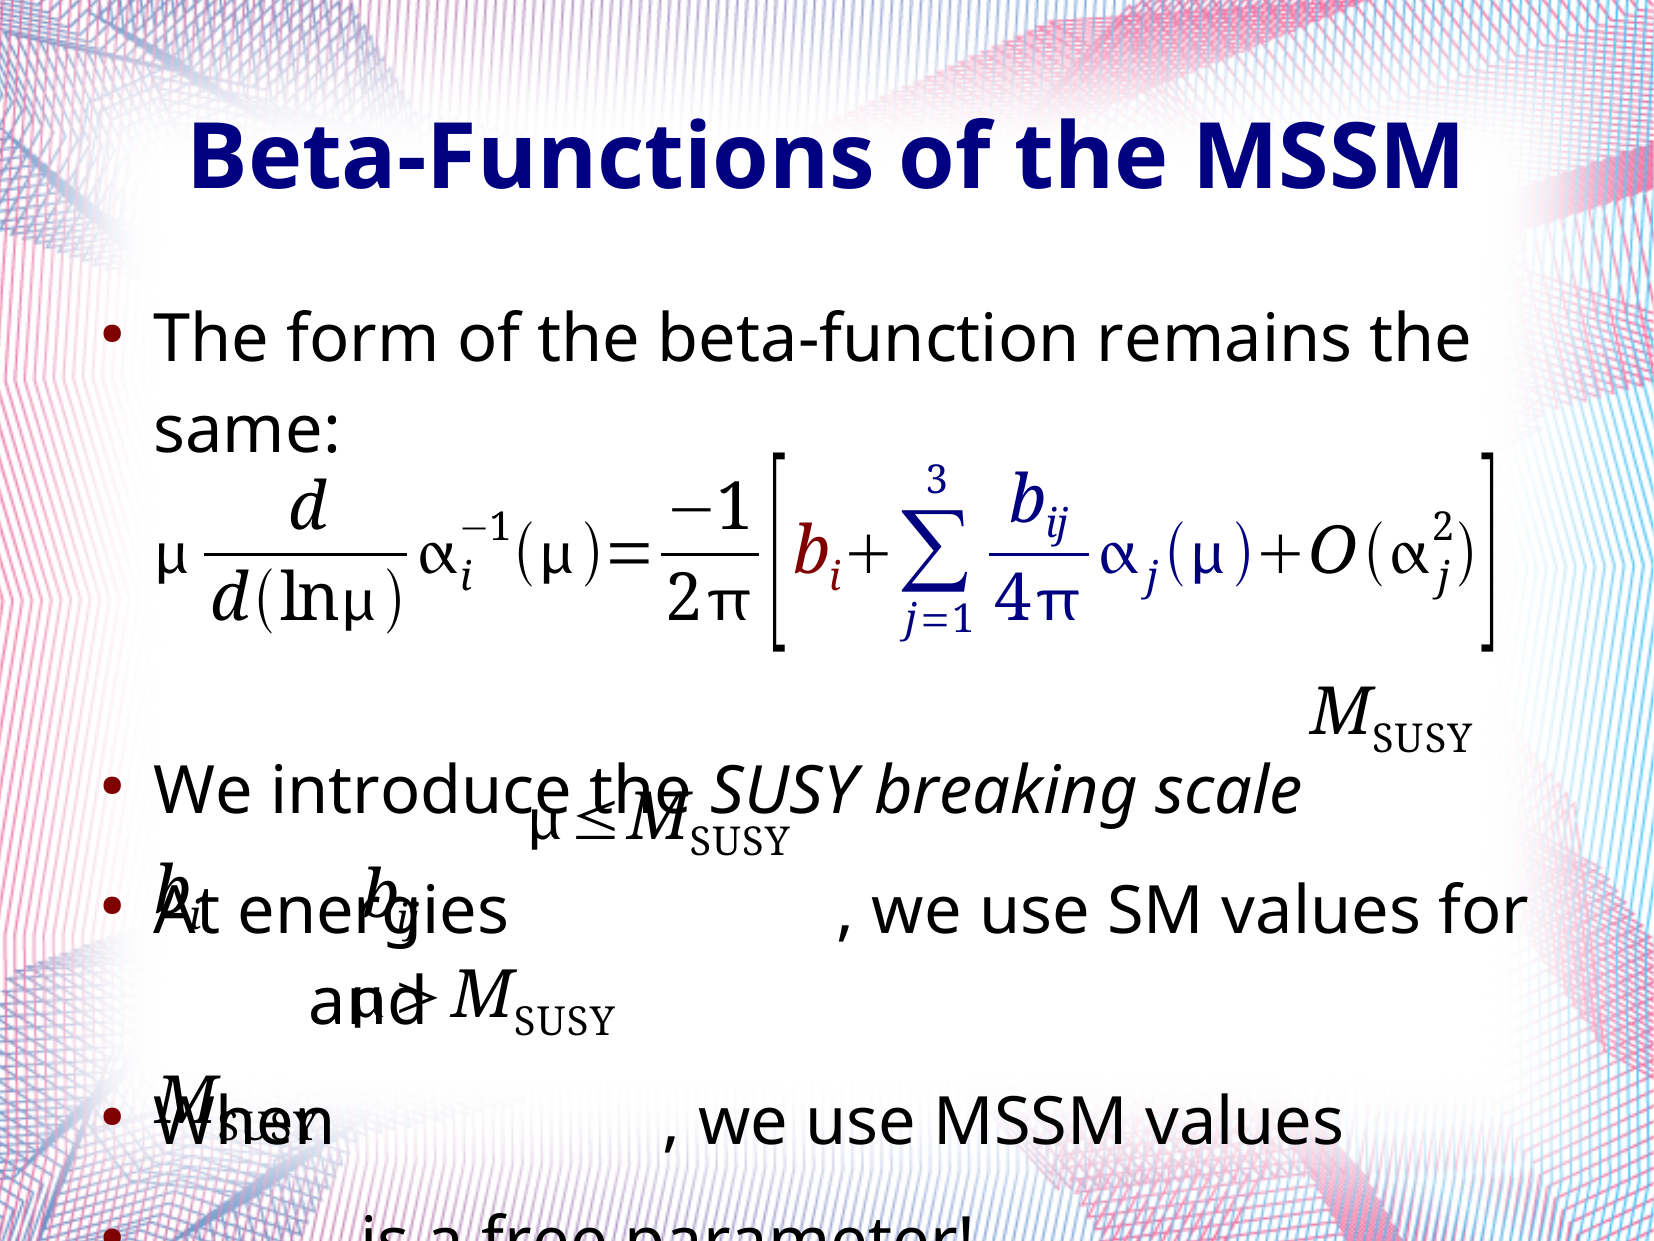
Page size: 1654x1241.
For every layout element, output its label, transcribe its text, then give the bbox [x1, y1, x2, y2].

picture [780, 1233, 796, 1241]
chart [1299, 675, 1480, 764]
chart [144, 1063, 325, 1152]
picture [636, 1233, 655, 1241]
picture [0, 0, 1654, 1241]
picture [580, 1232, 598, 1241]
picture [542, 1232, 560, 1241]
chart [146, 854, 207, 942]
chart [148, 448, 1506, 655]
picture [902, 1232, 920, 1241]
chart [343, 958, 622, 1047]
list The form of the beta-function remains the same: We introduce the SUSY breaking scale At energies , we use SM values for and When , we use MSSM values is a free parameter! [82, 290, 1571, 1141]
picture [840, 1232, 858, 1241]
chart [520, 780, 798, 868]
chart [354, 858, 426, 946]
picture [802, 1233, 819, 1241]
title Beta-Functions of the MSSM [82, 49, 1571, 257]
